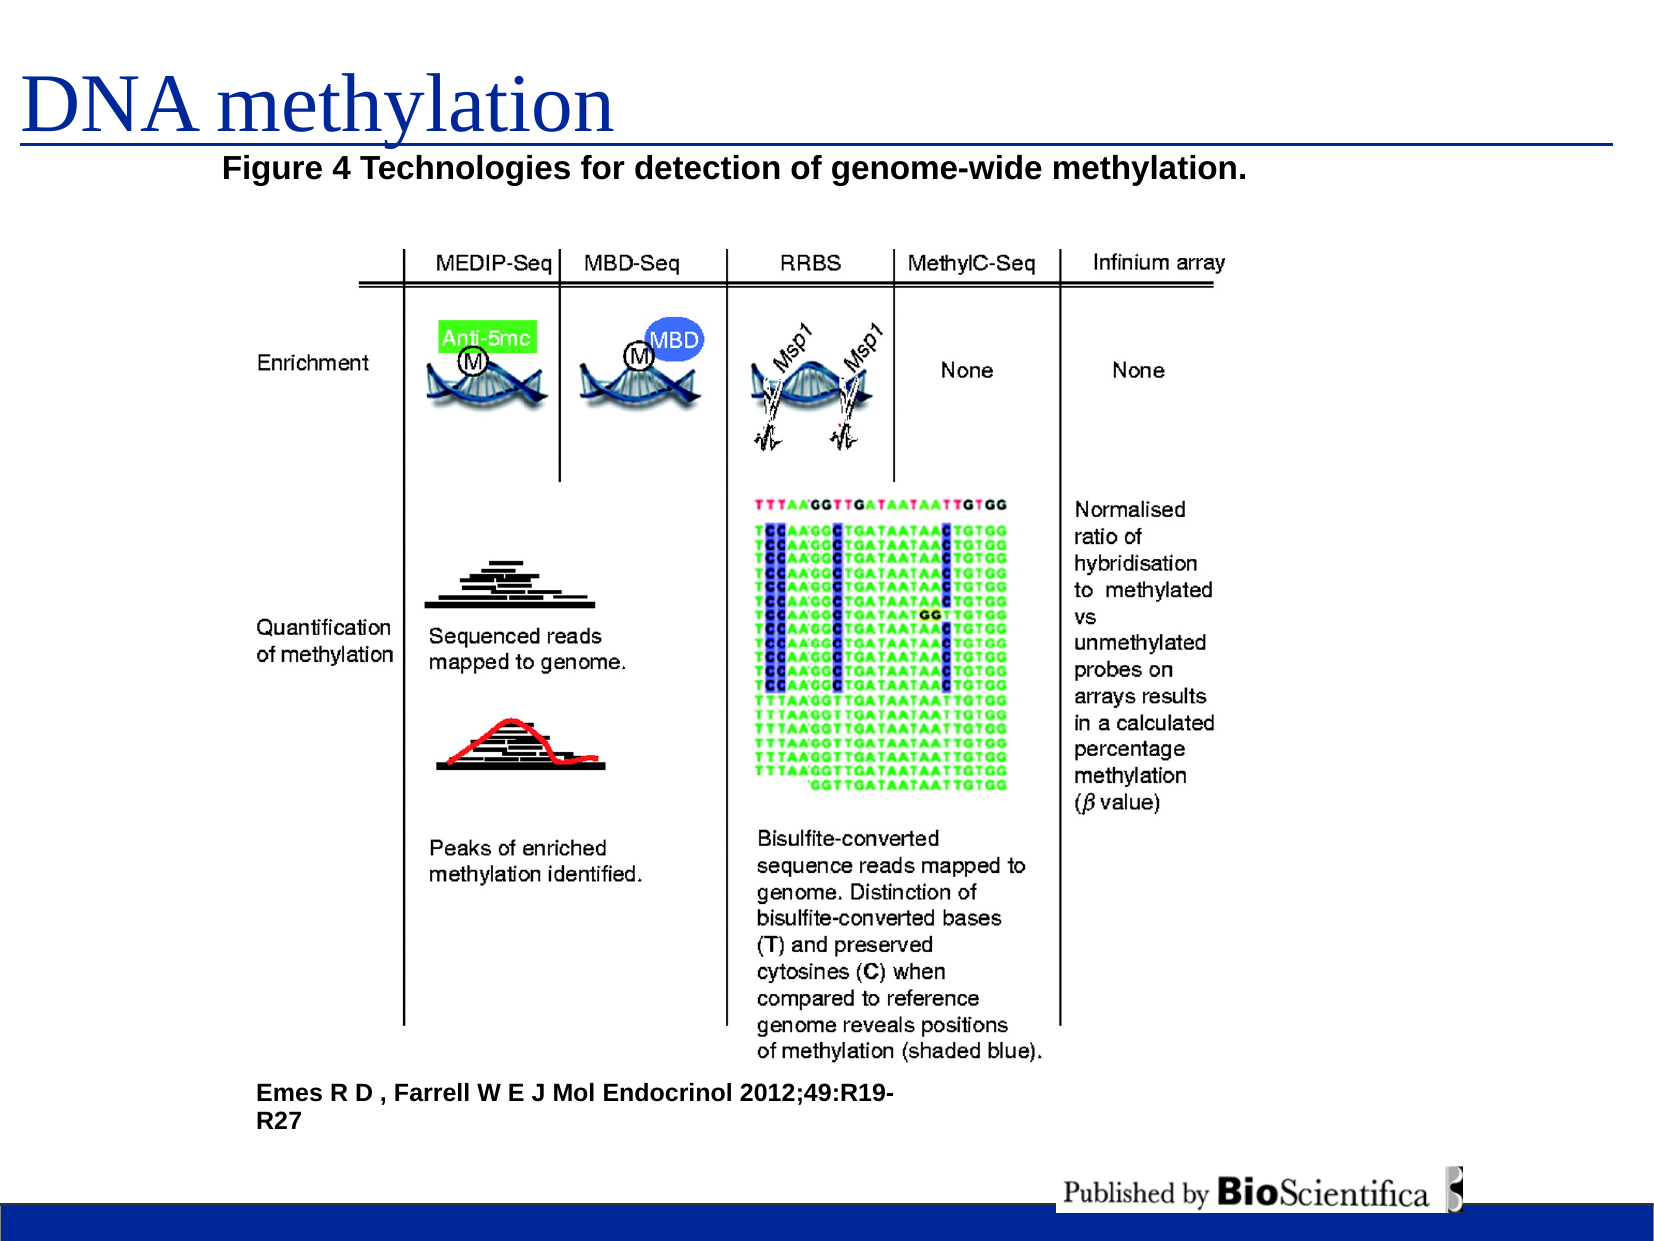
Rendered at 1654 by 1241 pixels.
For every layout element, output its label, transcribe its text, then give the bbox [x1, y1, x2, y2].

text_box Figure 4 Technologies for detection of genome-wide methylation. [33, 149, 1447, 219]
title DNA methylation [0, 0, 1571, 208]
picture [1056, 1166, 1463, 1213]
text_box Emes R D , Farrell W E J Mol Endocrinol 2012;49:R19-R27 [256, 1079, 908, 1118]
picture [256, 249, 1225, 1063]
